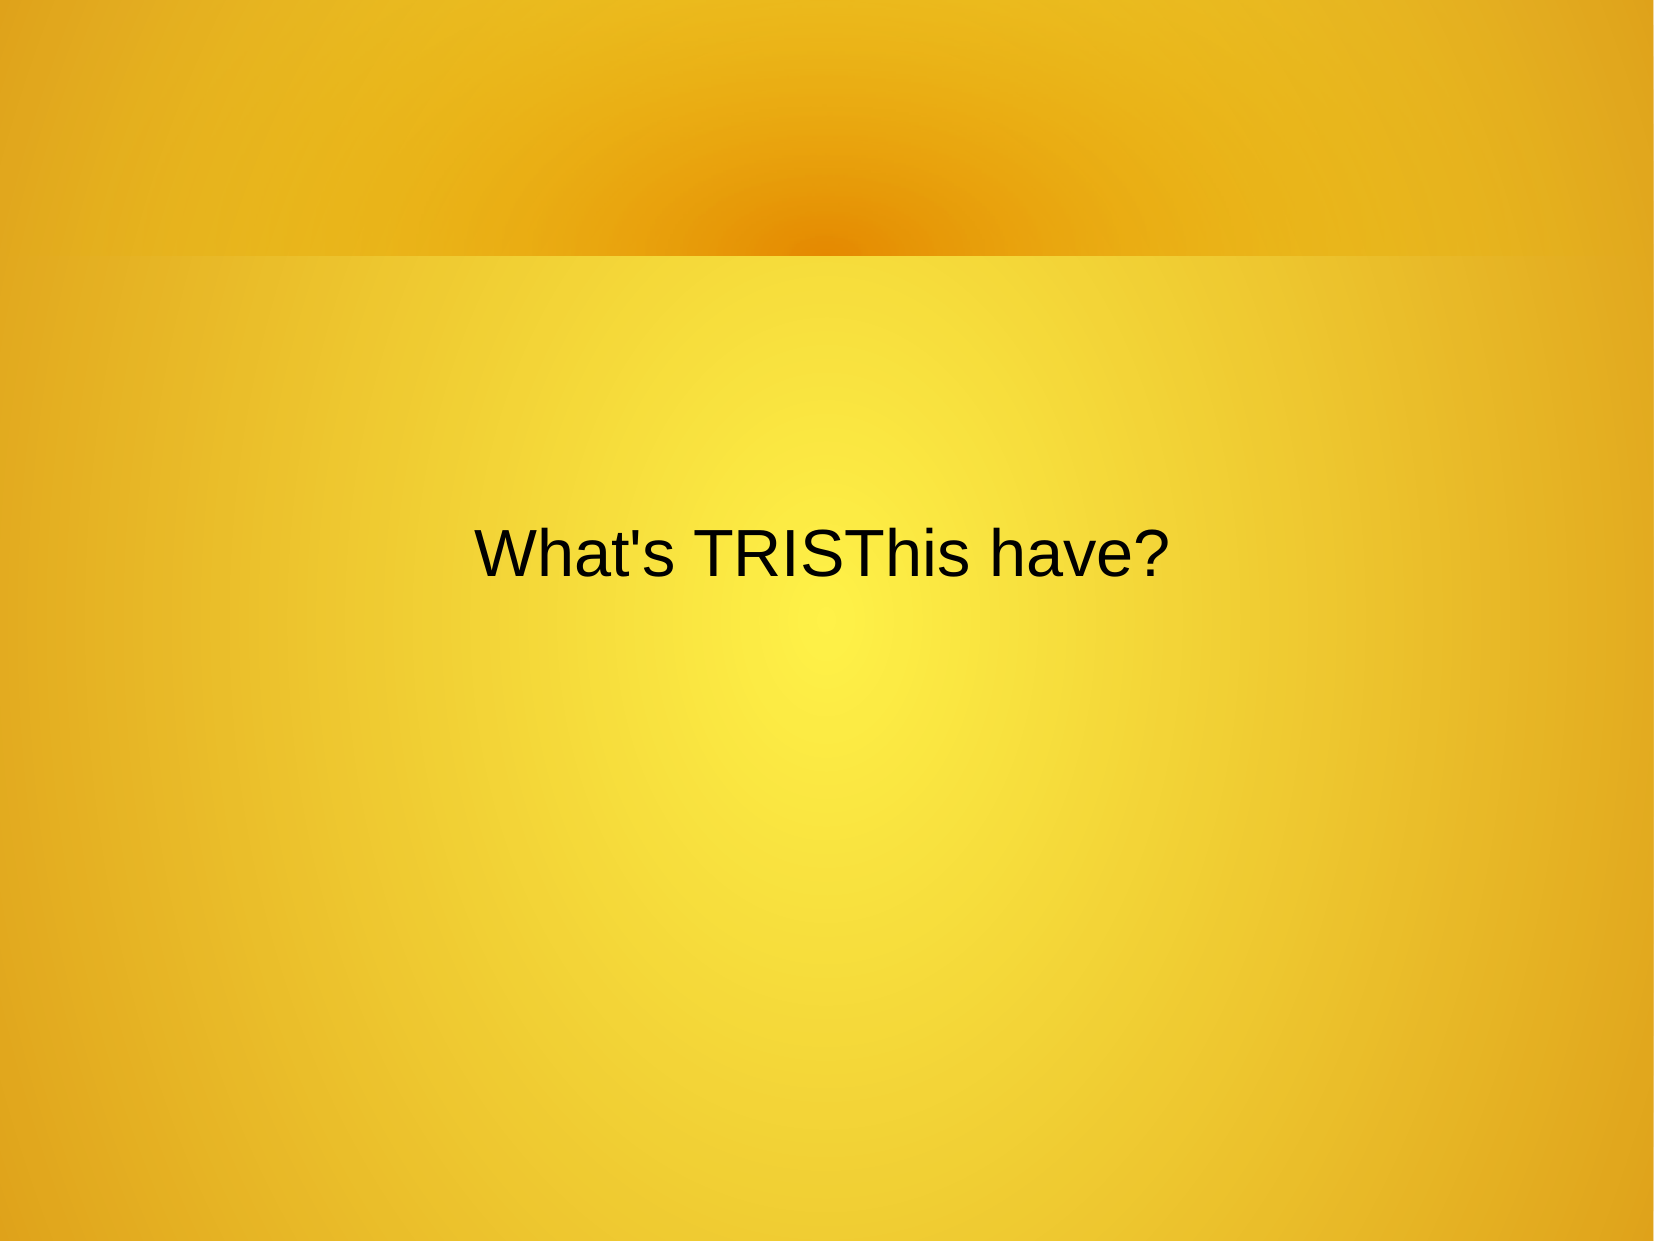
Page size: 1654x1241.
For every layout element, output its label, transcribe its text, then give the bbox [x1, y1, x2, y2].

subtitle What's TRISThis have? [78, 70, 1567, 1036]
